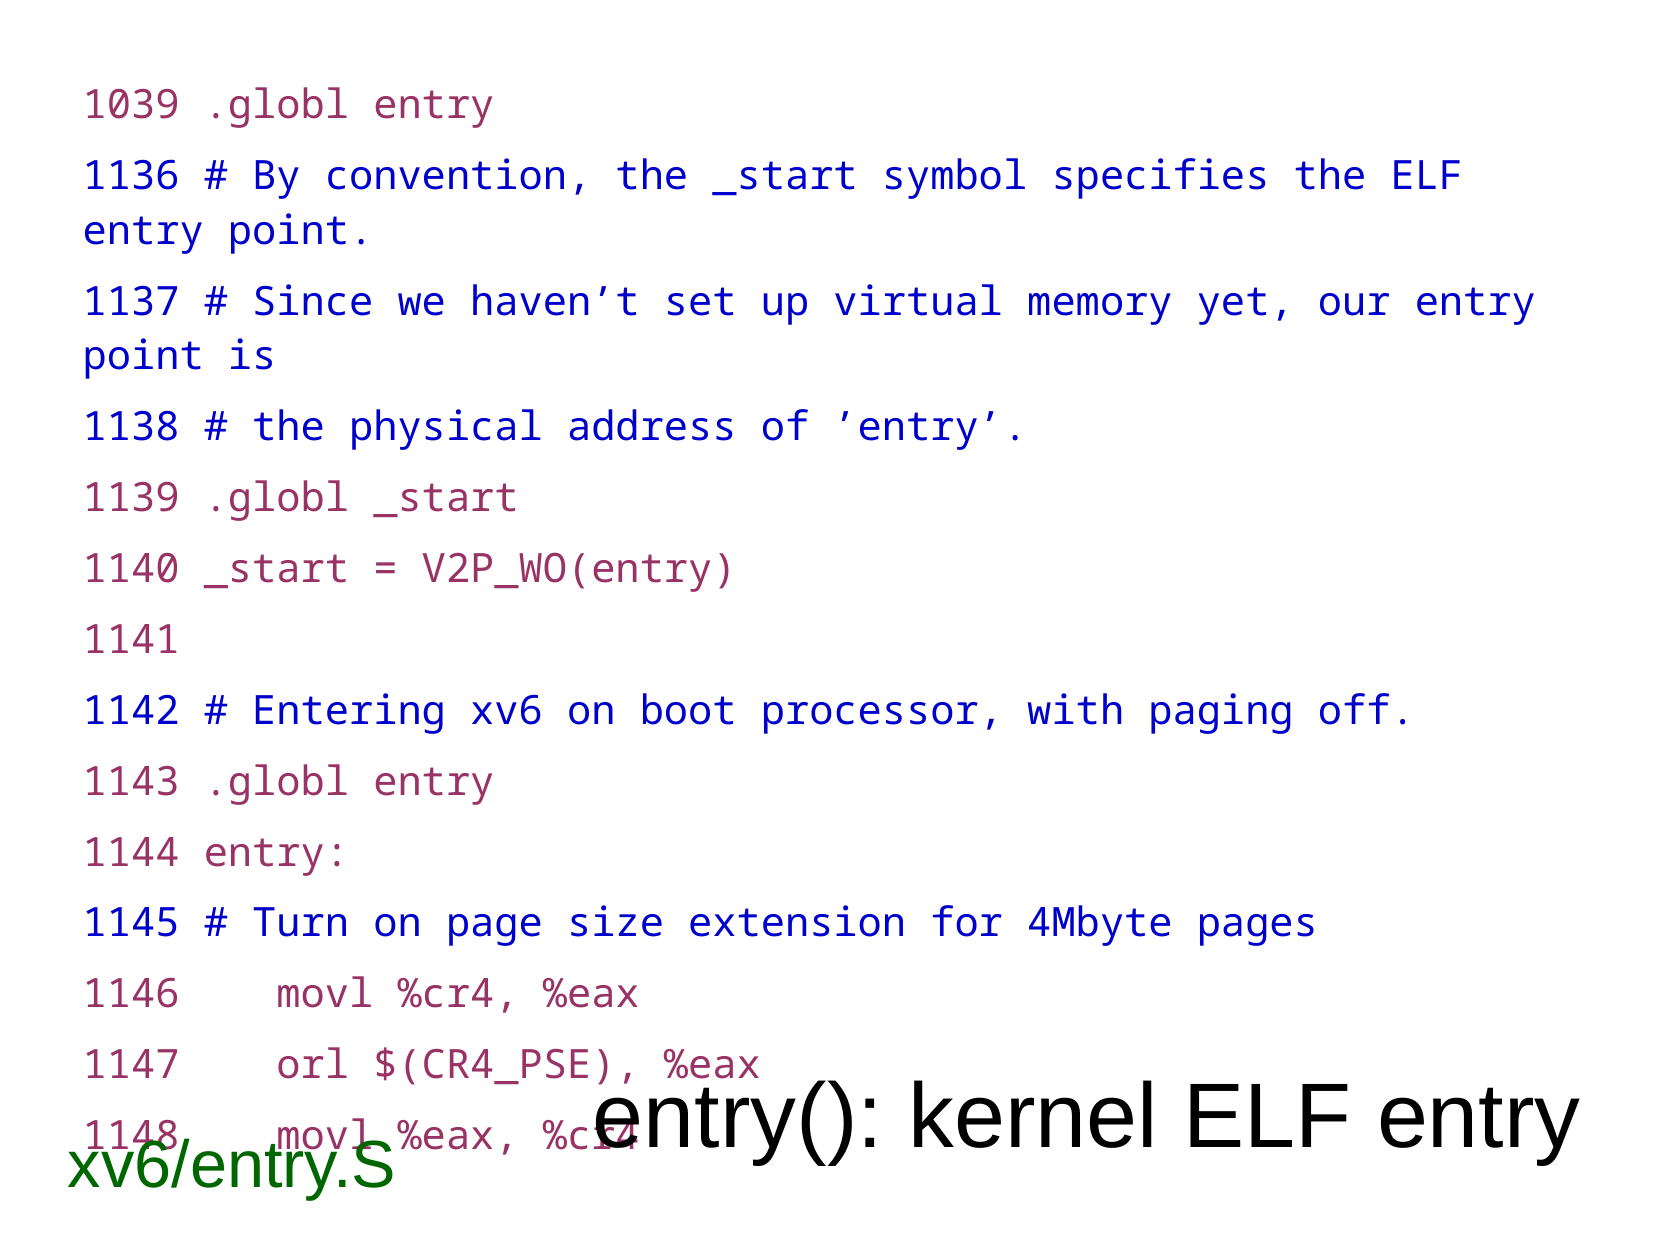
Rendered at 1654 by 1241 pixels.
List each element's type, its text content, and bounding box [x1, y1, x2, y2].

list 1039 .globl entry 1136 # By convention, the _start symbol specifies the ELF entry point. 1137 # Since we haven’t set up virtual memory yet, our entry point is 1138 # the physical address of ’entry’. 1139 .globl _start 1140 _start = V2P_WO(entry) 1141 1142 # Entering xv6 on boot processor, with paging off. 1143 .globl entry 1144 entry: 1145 # Turn on page size extension for 4Mbyte pages 1146 movl %cr4, %eax 1147 orl $(CR4_PSE), %eax 1148 movl %eax, %cr4 [82, 75, 1571, 1163]
text_box xv6/entry.S [53, 1120, 413, 1210]
title entry(): kernel ELF entry [525, 1012, 1651, 1220]
